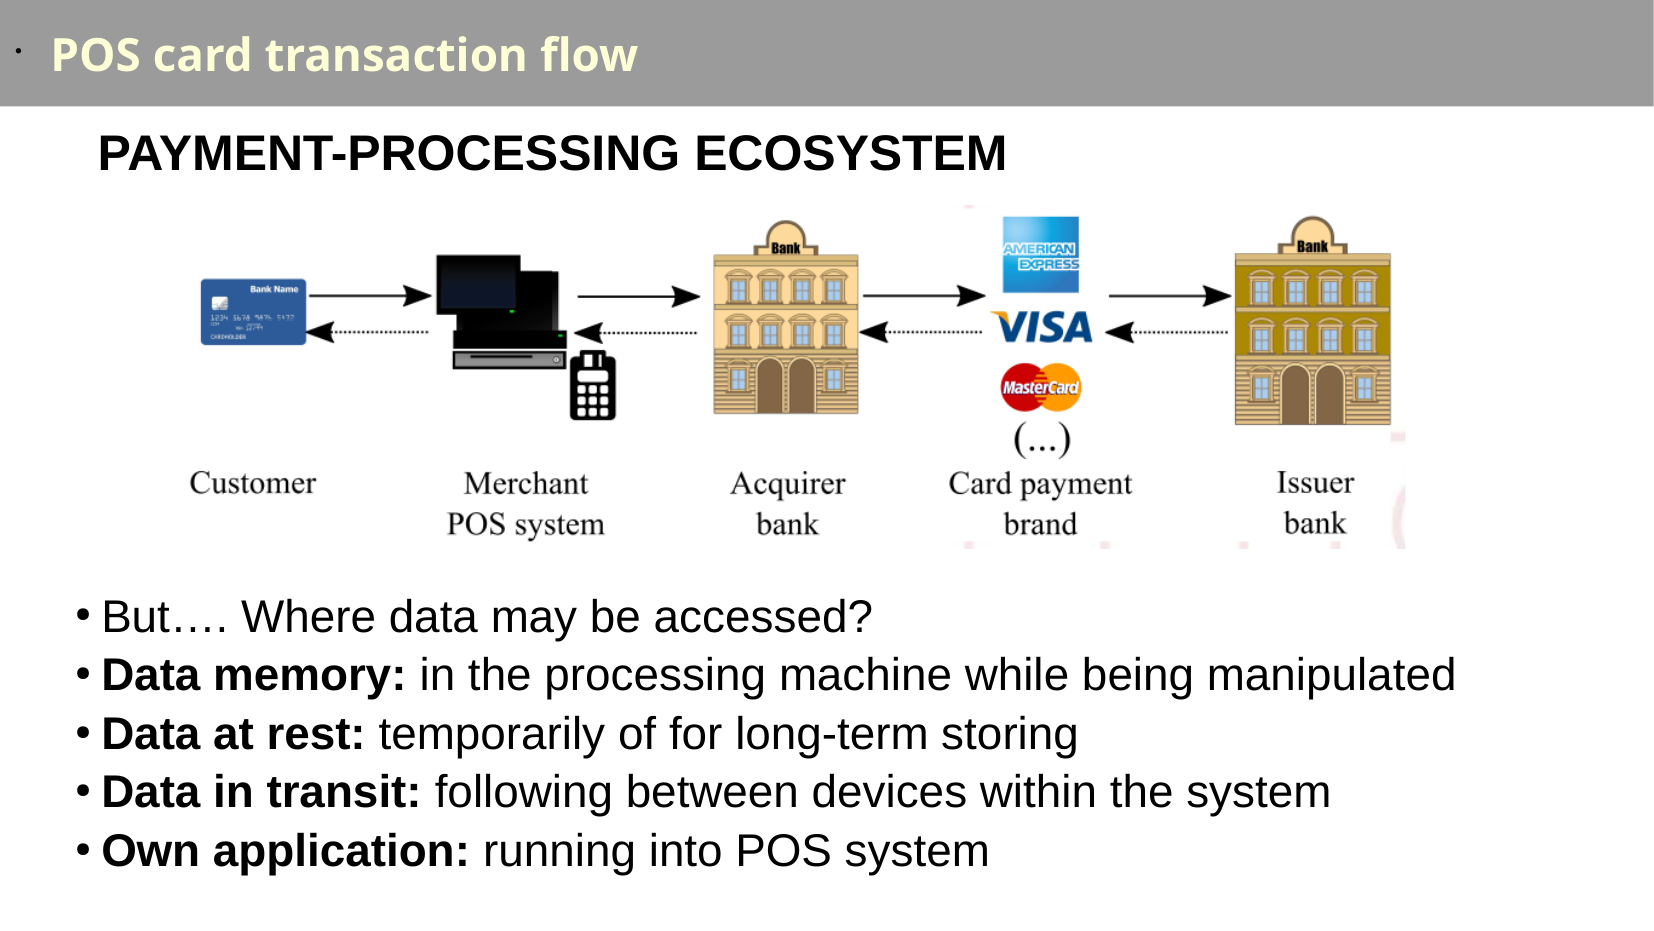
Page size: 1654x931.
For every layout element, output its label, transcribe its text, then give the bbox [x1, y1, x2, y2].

text_box PAYMENT-PROCESSING ECOSYSTEM [82, 118, 1182, 206]
list But…. Where data may be accessed? Data memory: in the processing machine while being manipulated Data at rest: temporarily of for long-term storing Data in transit: following between devices within the system Own application: running into POS system [70, 590, 1536, 882]
picture [177, 205, 1406, 549]
title POS card transaction flow [0, 0, 1654, 107]
